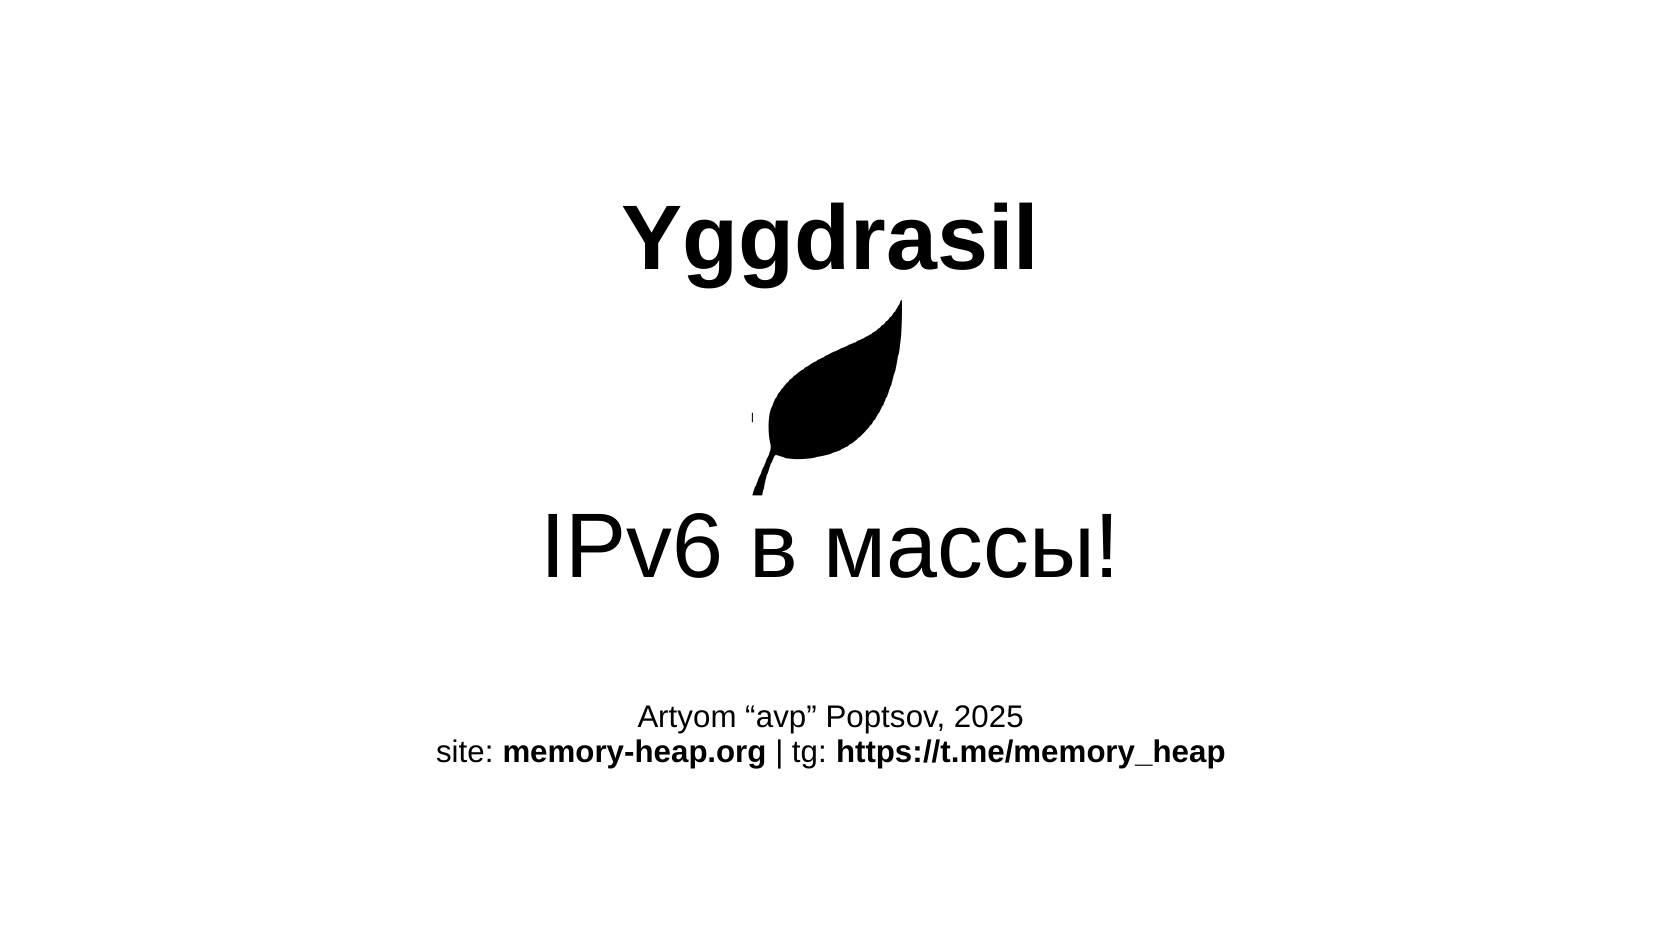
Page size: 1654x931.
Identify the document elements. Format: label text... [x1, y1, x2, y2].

picture [751, 300, 902, 497]
title Yggdrasil IPv6 в массы! Artyom “avp” Poptsov, 2025 site: memory-heap.org | tg: https://t.me/memory_heap [86, 186, 1576, 769]
